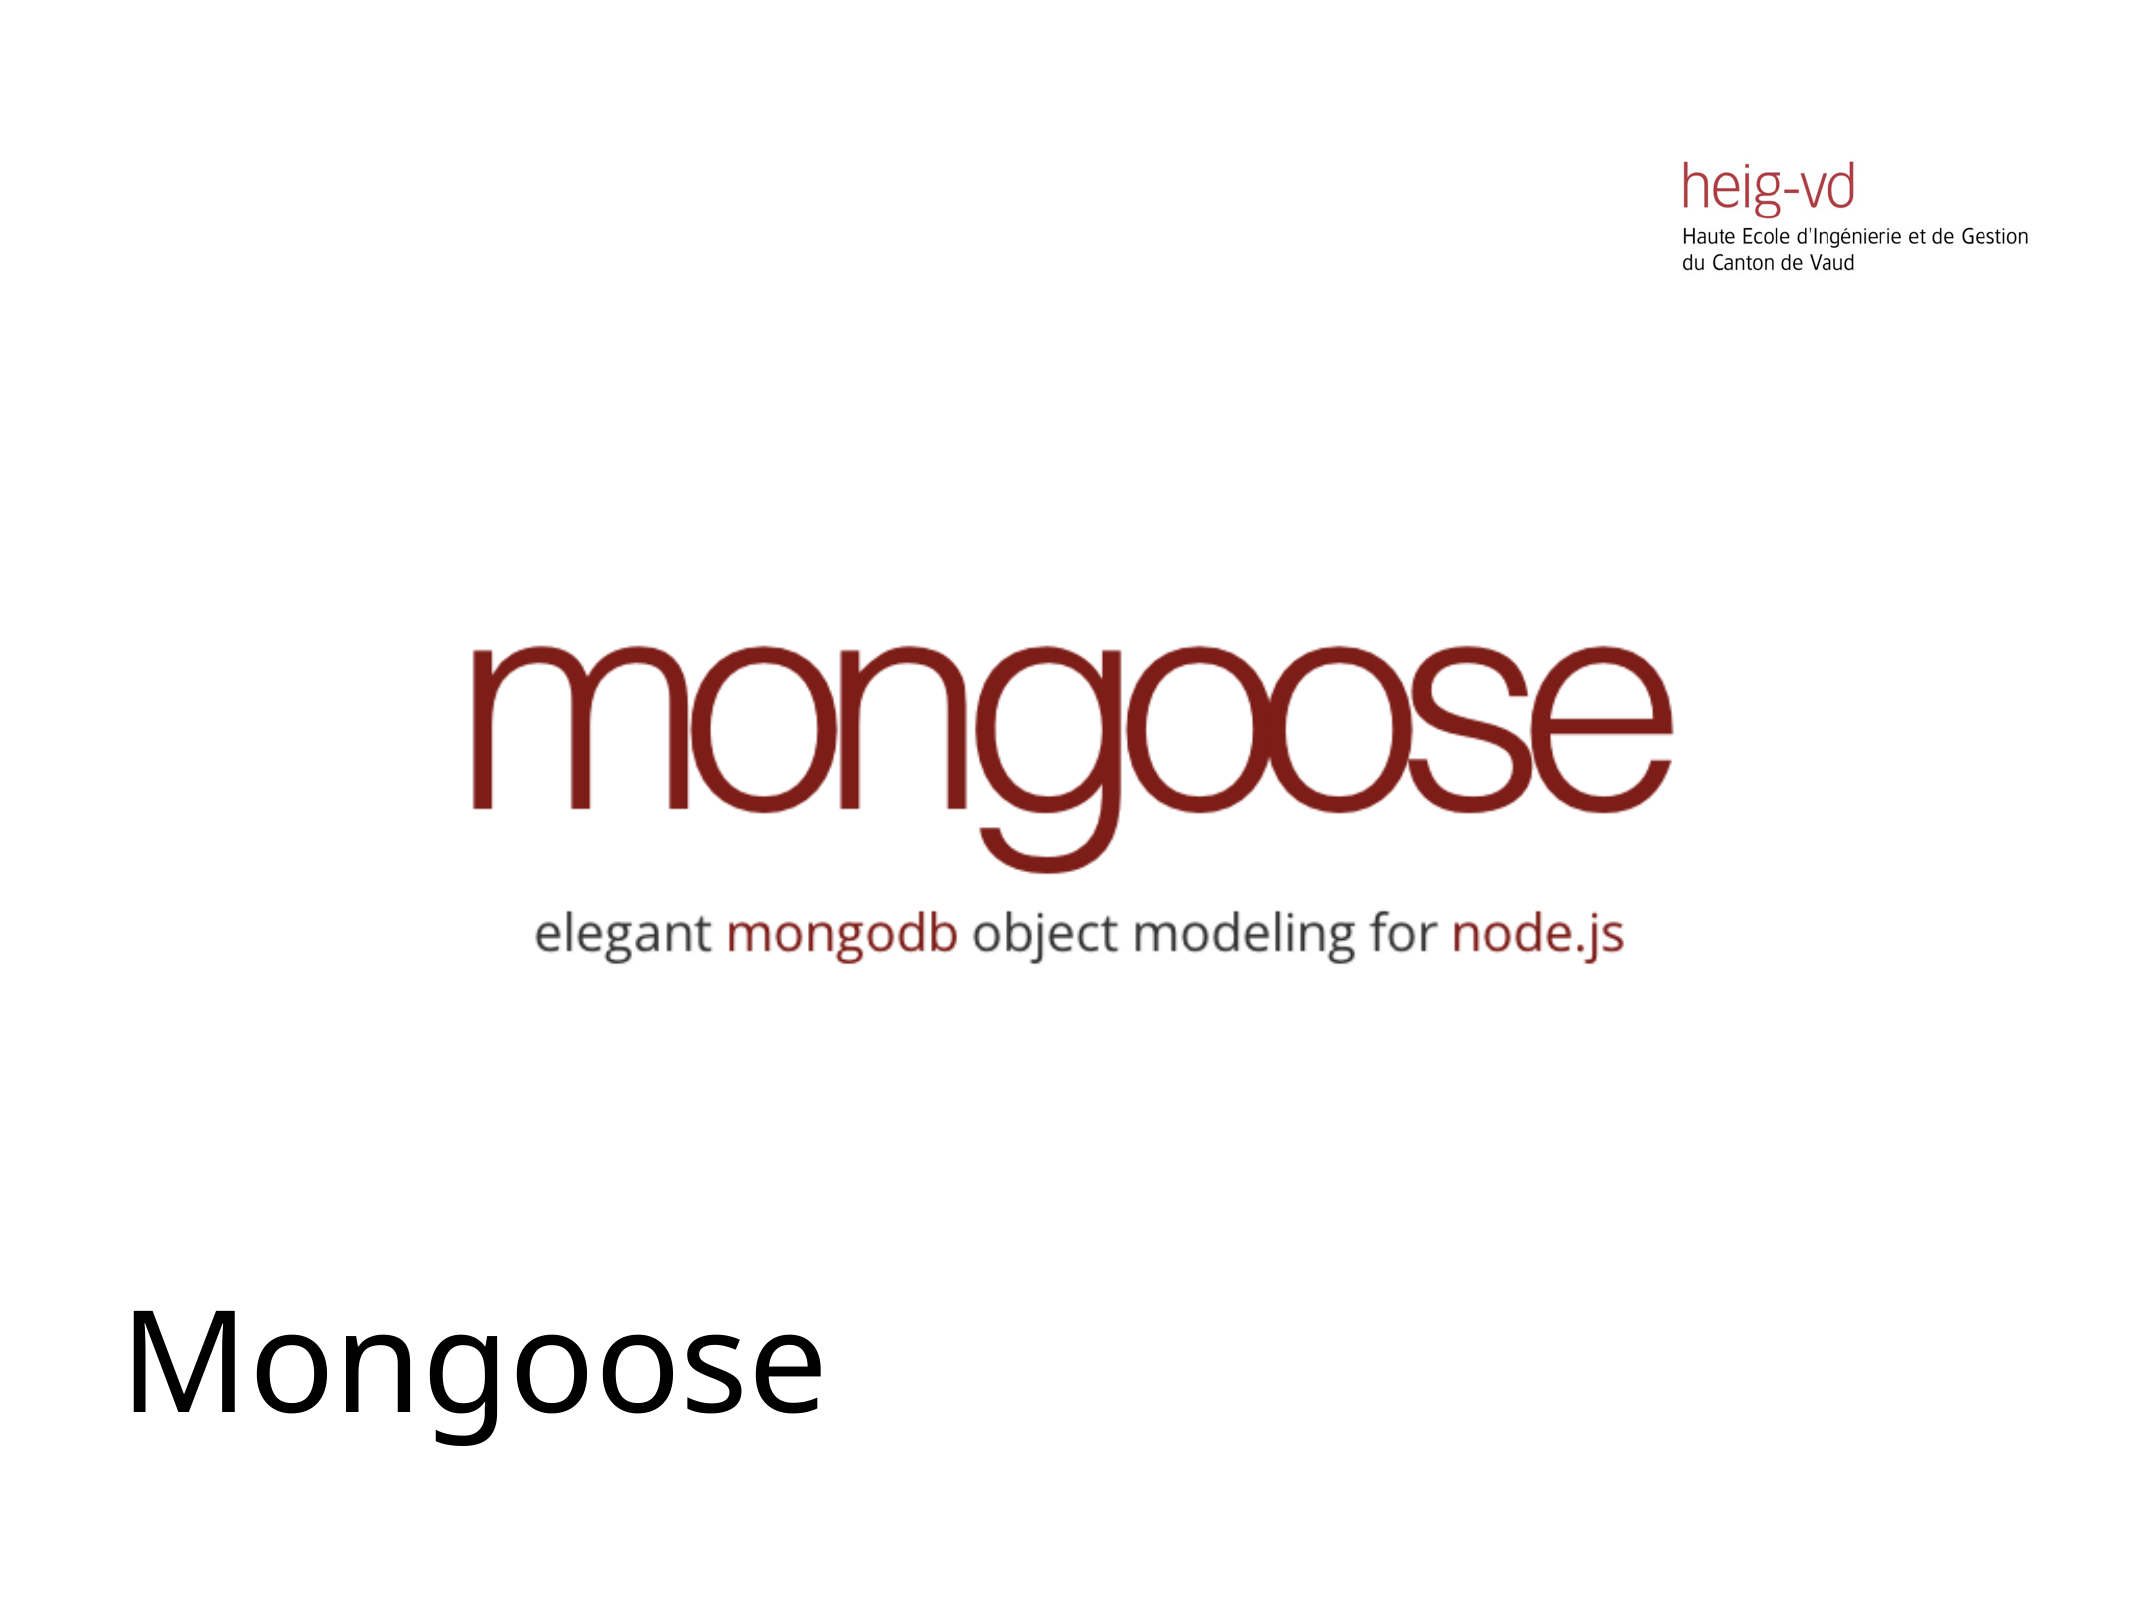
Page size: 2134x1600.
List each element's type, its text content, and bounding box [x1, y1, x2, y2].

picture [1672, 149, 2036, 284]
text_box Mongoose [112, 1262, 2054, 1449]
picture [434, 615, 1699, 985]
